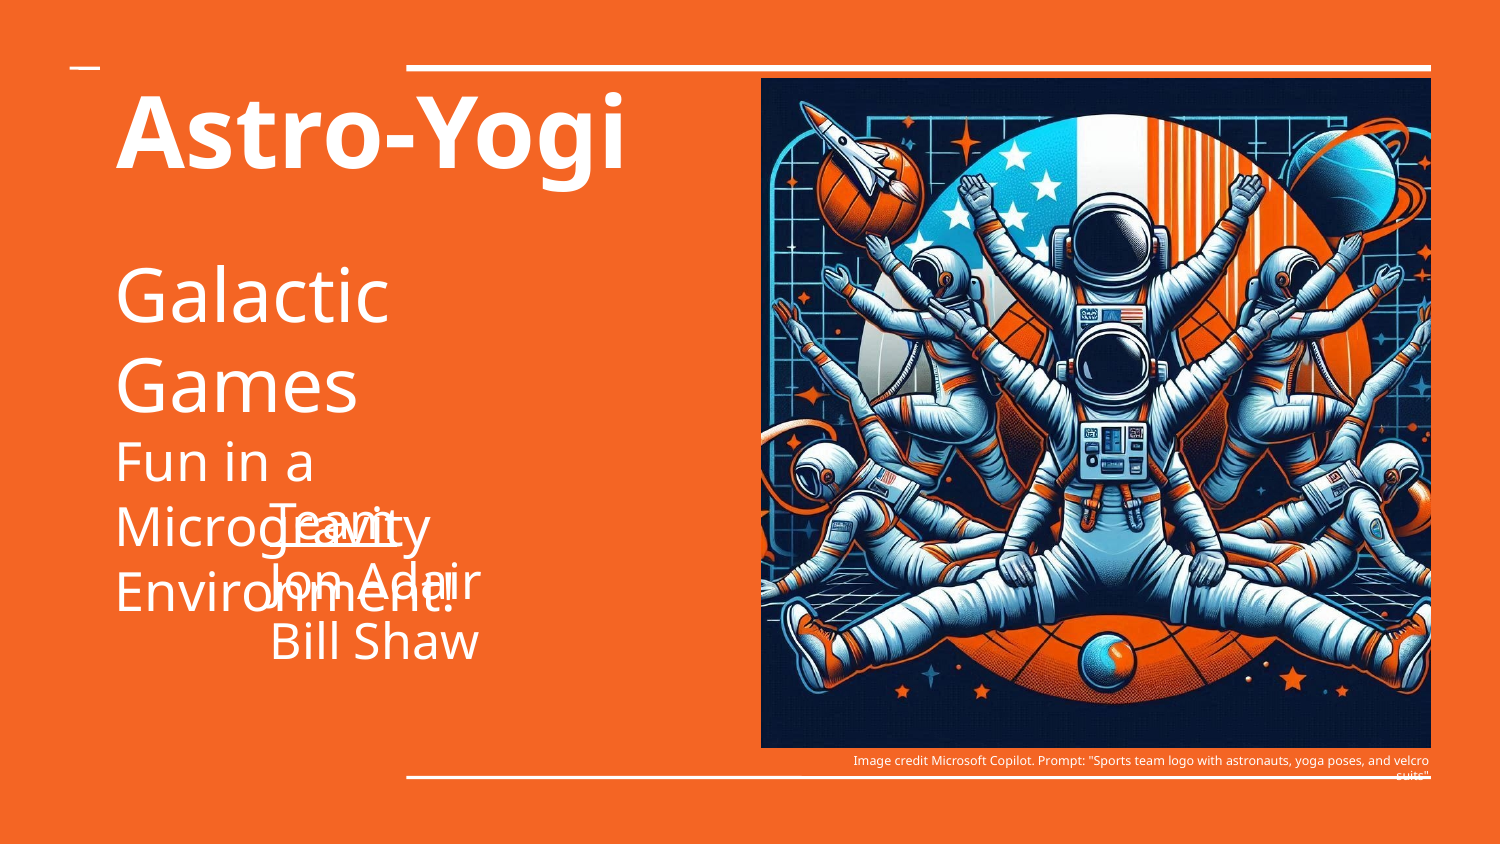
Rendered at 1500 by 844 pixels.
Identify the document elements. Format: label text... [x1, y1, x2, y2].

title Astro-Yogi [101, 53, 1141, 307]
text_box Image credit Microsoft Copilot. Prompt: "Sports team logo with astronauts, yoga poses, and velcro suits" [812, 738, 1444, 794]
picture [761, 78, 1431, 748]
subtitle Team Jon Adair Bill Shaw [254, 494, 646, 685]
text_box Galactic Games Fun in a Microgravity Environment! [99, 232, 662, 494]
